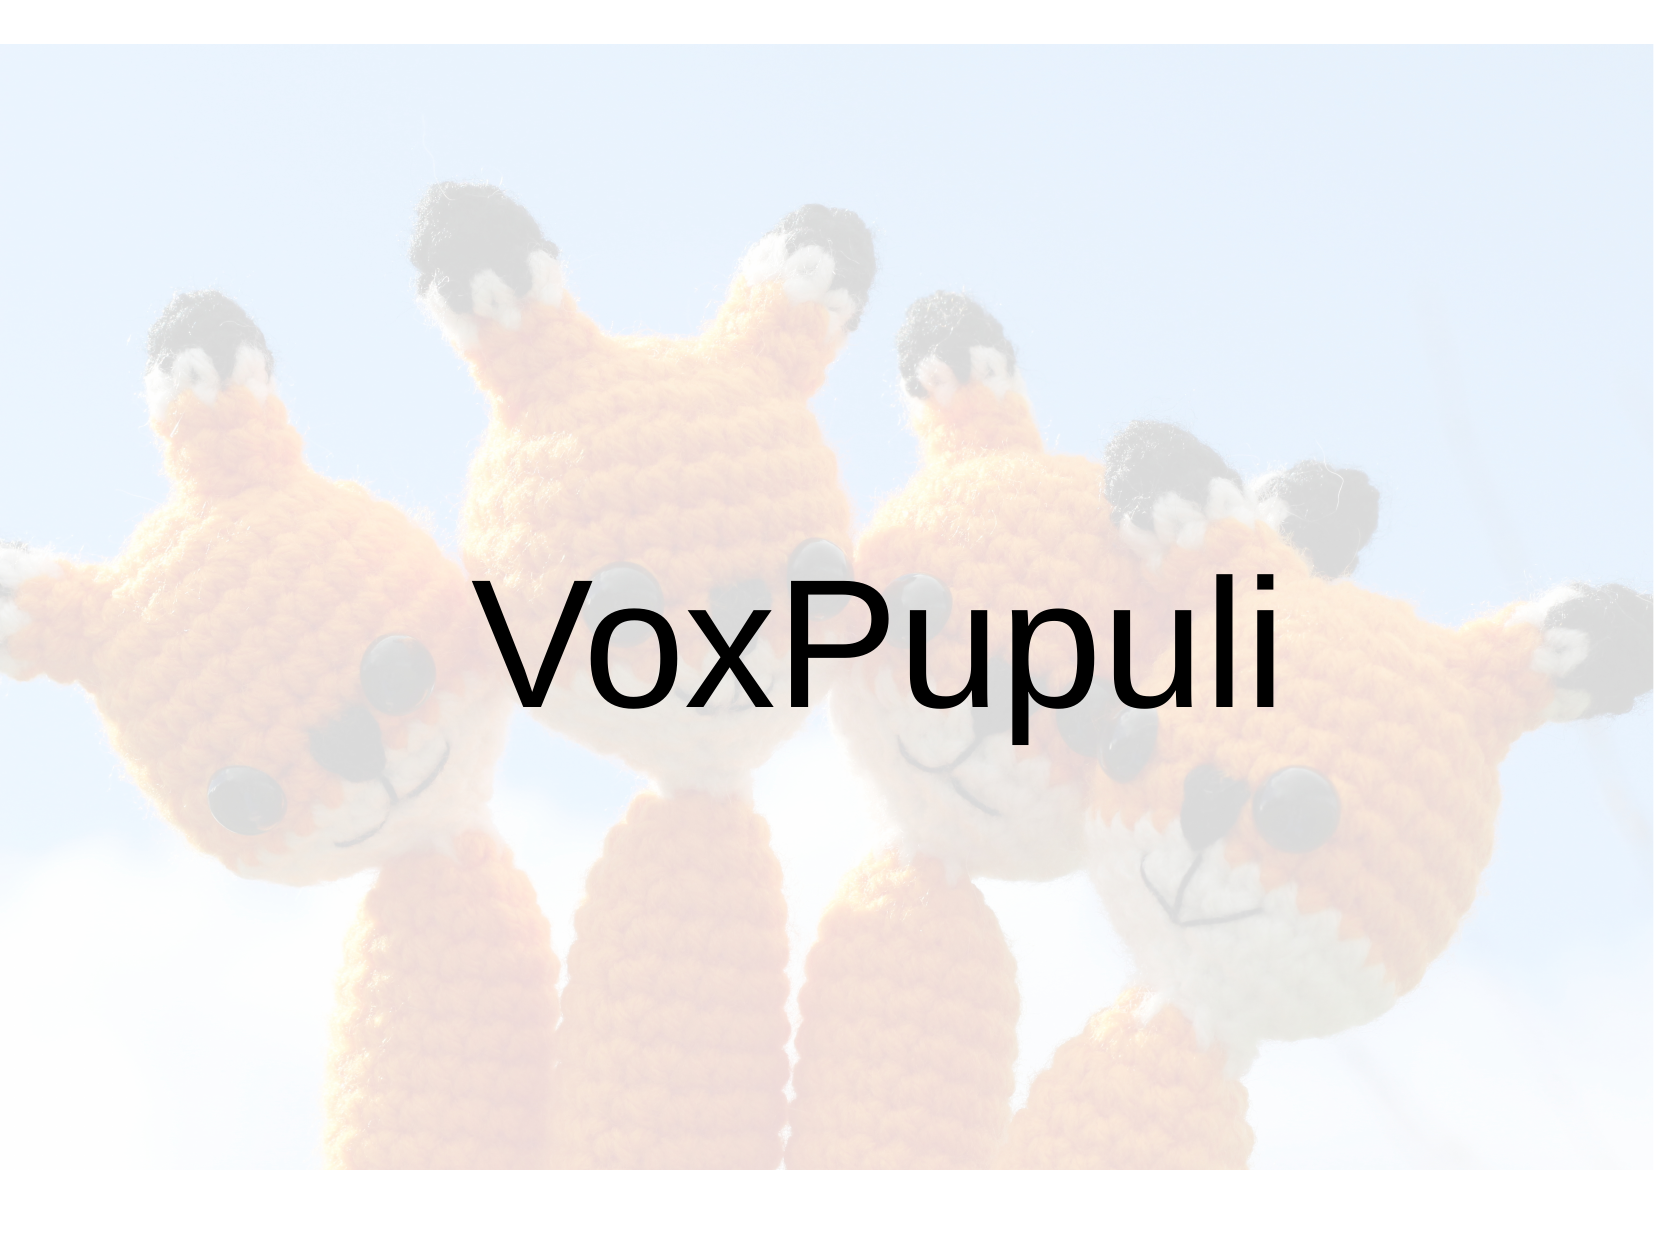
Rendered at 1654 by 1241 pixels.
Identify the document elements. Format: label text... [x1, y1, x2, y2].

title VoxPupuli [135, 540, 1624, 748]
picture [0, 44, 1654, 1171]
